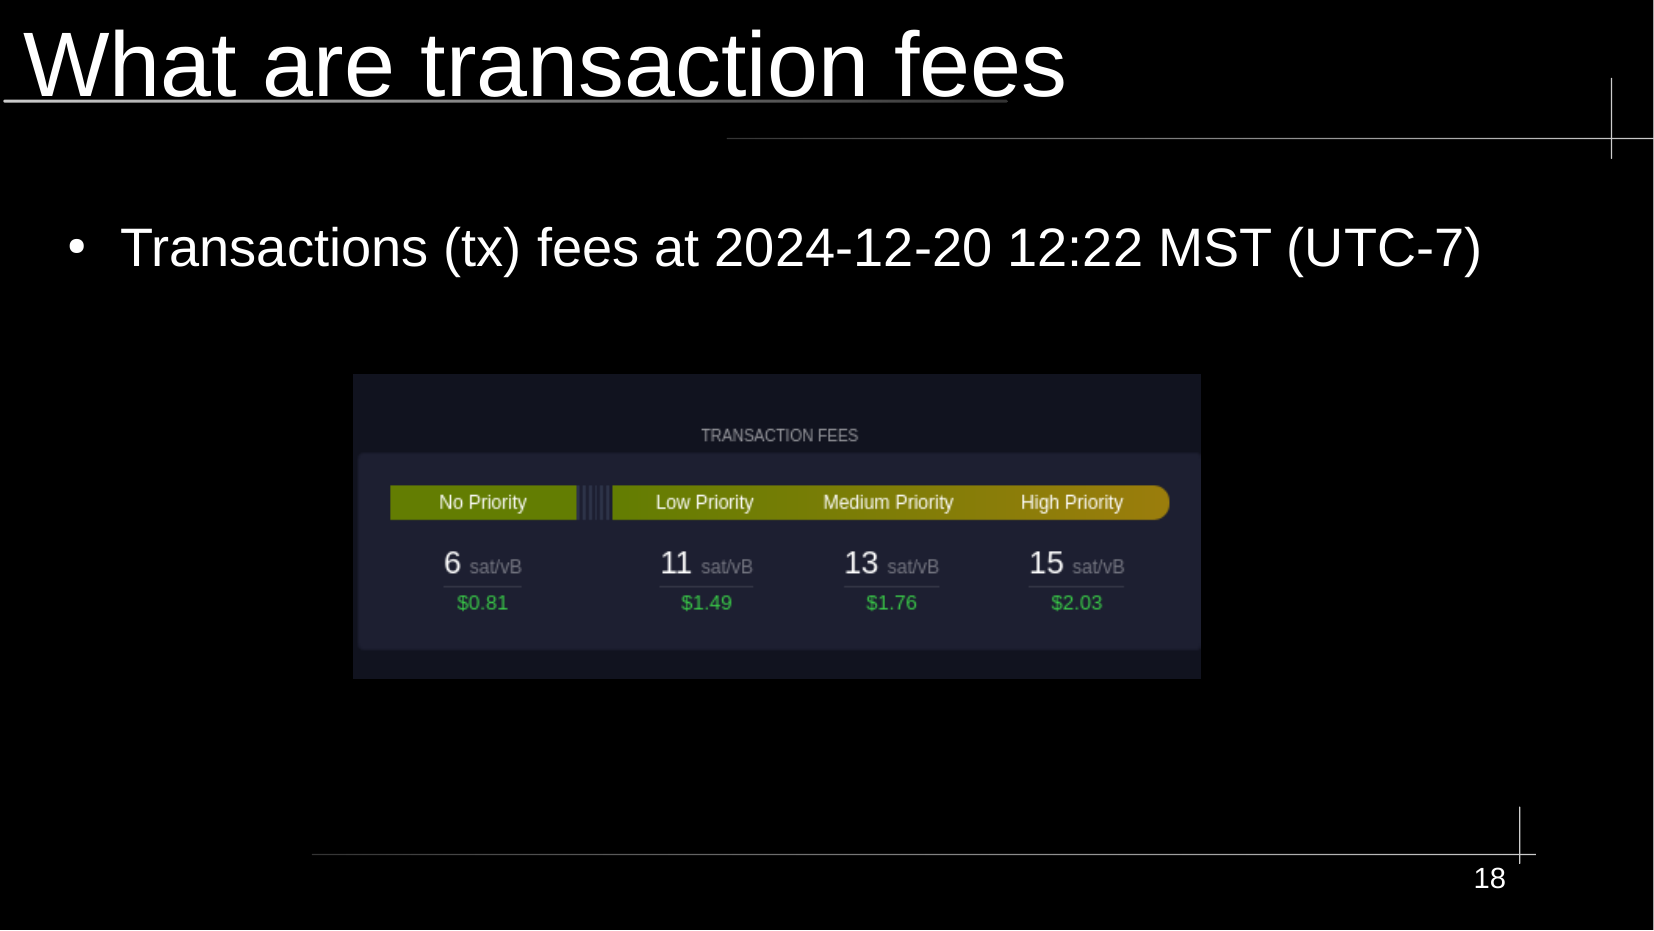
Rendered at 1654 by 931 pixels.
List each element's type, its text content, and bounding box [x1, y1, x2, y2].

title What are transaction fees [23, 11, 1589, 119]
picture [353, 374, 1201, 679]
list Transactions (tx) fees at 2024-12-20 12:22 MST (UTC-7) [49, 217, 1538, 758]
